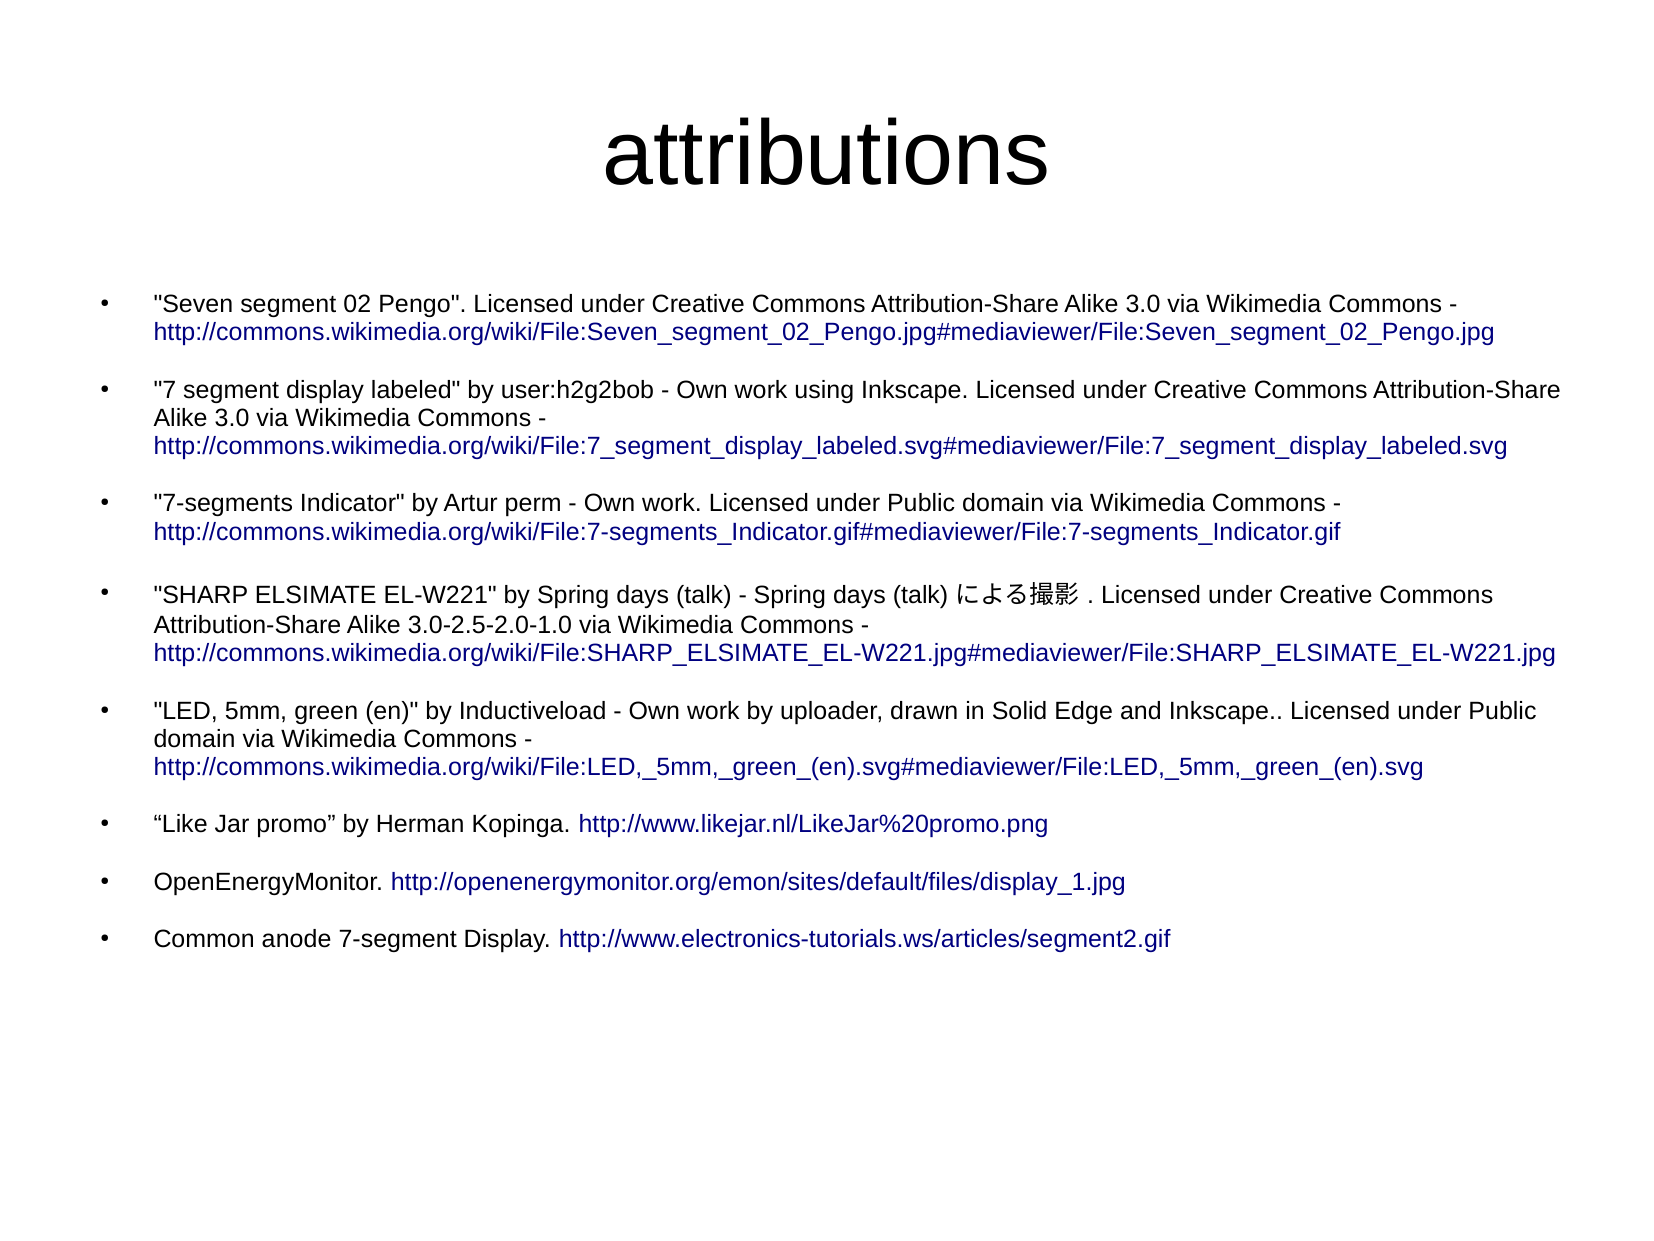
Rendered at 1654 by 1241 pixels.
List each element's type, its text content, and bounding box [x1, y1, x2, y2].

list "Seven segment 02 Pengo". Licensed under Creative Commons Attribution-Share Alike 3.0 via Wikimedia Commons - http://commons.wikimedia.org/wiki/File:Seven_segment_02_Pengo.jpg#mediaviewer/File:Seven_segment_02_Pengo.jpg "7 segment display labeled" by user:h2g2bob - Own work using Inkscape. Licensed under Creative Commons Attribution-Share Alike 3.0 via Wikimedia Commons - http://commons.wikimedia.org/wiki/File:7_segment_display_labeled.svg#mediaviewer/File:7_segment_display_labeled.svg "7-segments Indicator" by Artur perm - Own work. Licensed under Public domain via Wikimedia Commons - http://commons.wikimedia.org/wiki/File:7-segments_Indicator.gif#mediaviewer/File:7-segments_Indicator.gif "SHARP ELSIMATE EL-W221" by Spring days (talk) - Spring days (talk)による撮影. Licensed under Creative Commons Attribution-Share Alike 3.0-2.5-2.0-1.0 via Wikimedia Commons - http://commons.wikimedia.org/wiki/File:SHARP_ELSIMATE_EL-W221.jpg#mediaviewer/File:SHARP_ELSIMATE_EL-W221.jpg "LED, 5mm, green (en)" by Inductiveload - Own work by uploader, drawn in Solid Edge and Inkscape.. Licensed under Public domain via Wikimedia Commons - http://commons.wikimedia.org/wiki/File:LED,_5mm,_green_(en).svg#mediaviewer/File:LED,_5mm,_green_(en).svg “Like Jar promo” by Herman Kopinga. http://www.likejar.nl/LikeJar%20promo.png OpenEnergyMonitor. http://openenergymonitor.org/emon/sites/default/files/display_1.jpg Common anode 7-segment Display. http://www.electronics-tutorials.ws/articles/segment2.gif [82, 290, 1571, 1010]
title attributions [82, 49, 1571, 257]
